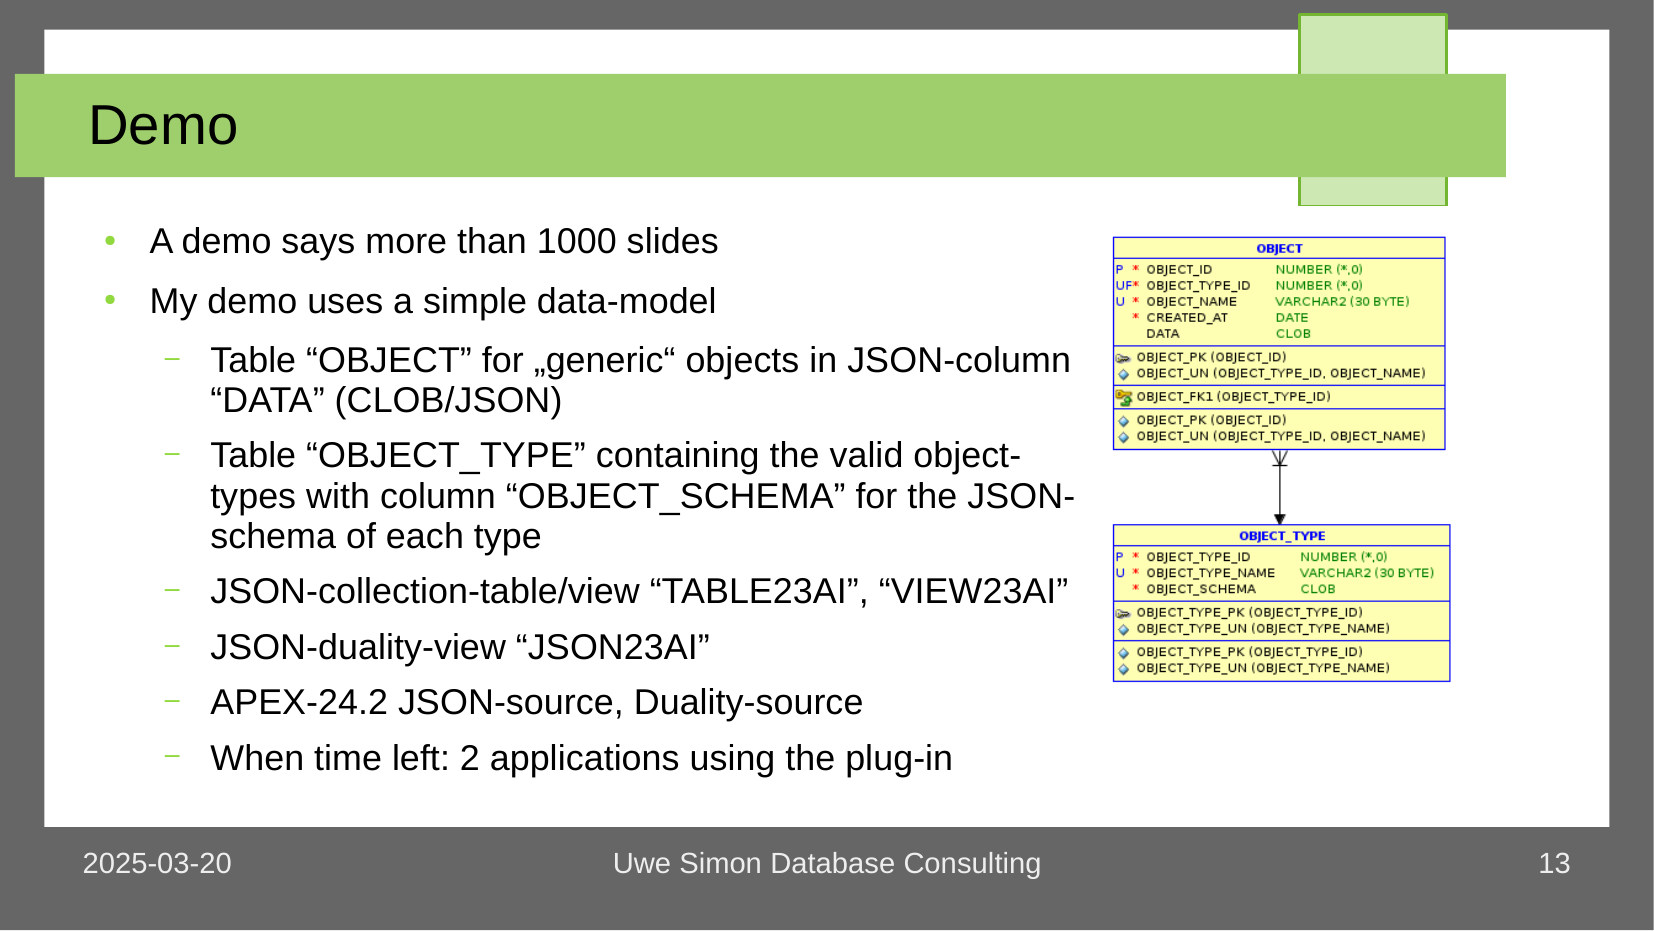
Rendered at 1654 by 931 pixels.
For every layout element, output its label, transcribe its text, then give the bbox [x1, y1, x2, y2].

list A demo says more than 1000 slides My demo uses a simple data-model Table “OBJECT” for „generic“ objects in JSON-column “DATA” (CLOB/JSON) Table “OBJECT_TYPE” containing the valid object-types with column “OBJECT_SCHEMA” for the JSON-schema of each type JSON-collection-table/view “TABLE23AI”, “VIEW23AI” JSON-duality-view “JSON23AI” APEX-24.2 JSON-source, Duality-source When time left: 2 applications using the plug-in [88, 221, 1082, 813]
picture [1081, 206, 1564, 745]
title Demo [88, 73, 1506, 178]
